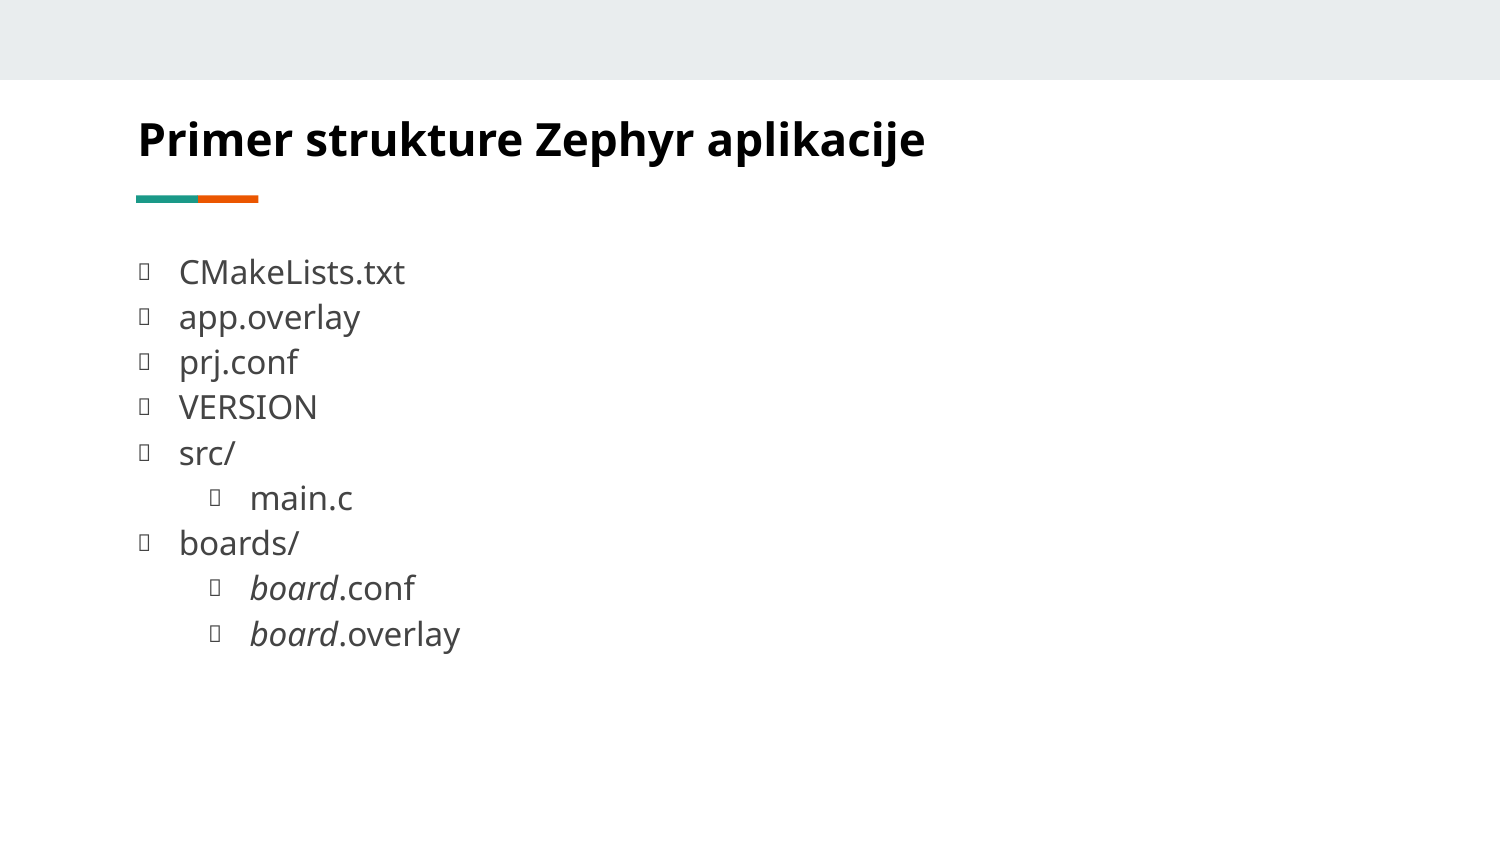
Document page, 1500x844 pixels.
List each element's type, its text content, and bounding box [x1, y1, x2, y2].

list CMakeLists.txt app.overlay prj.conf VERSION src/ main.c boards/ board.conf board.overlay [119, 248, 1381, 736]
title Primer strukture Zephyr aplikacije [137, 95, 1399, 183]
